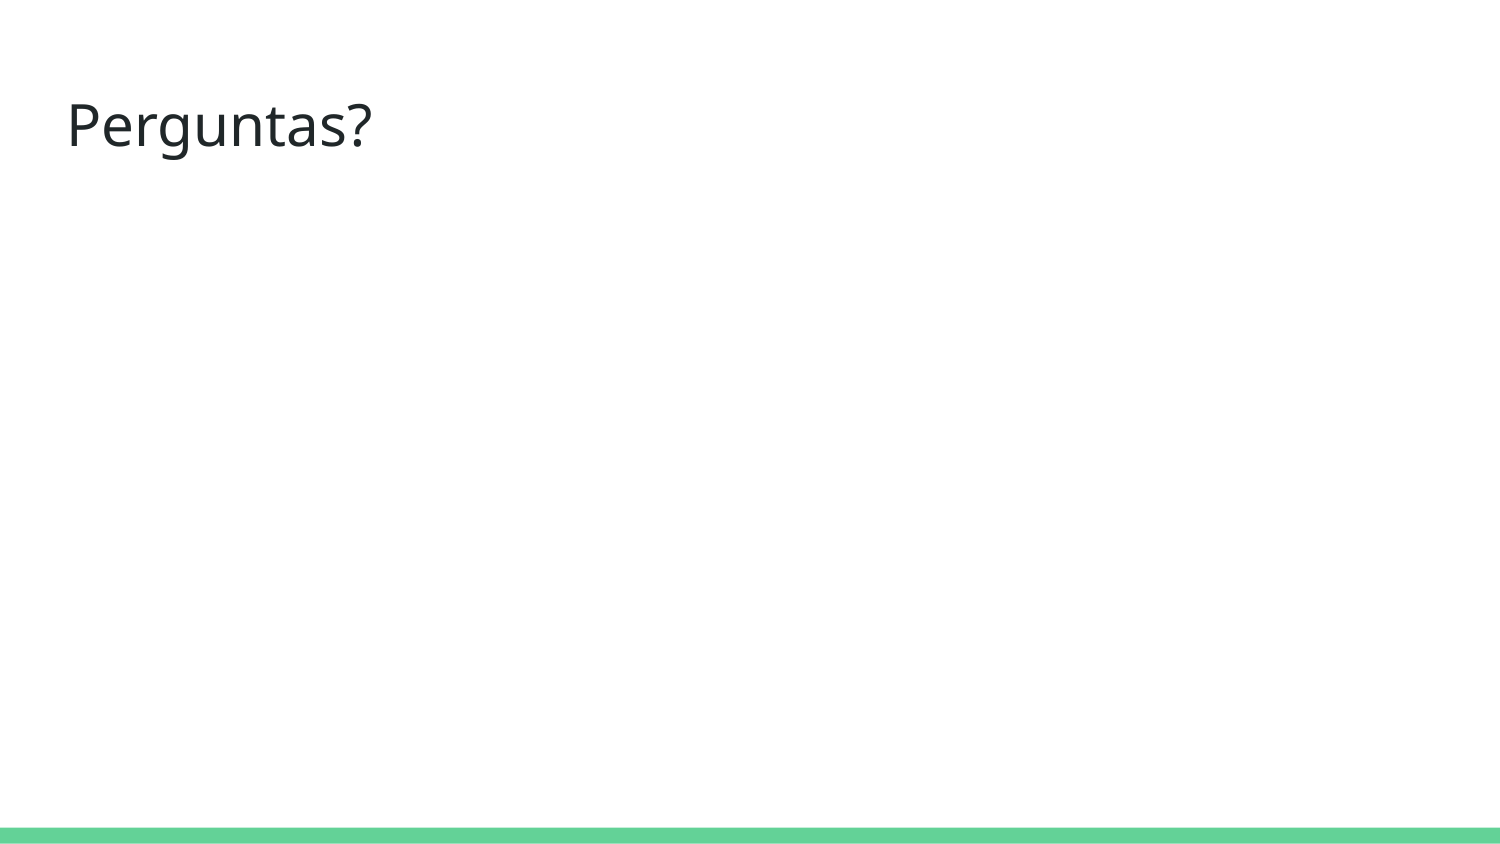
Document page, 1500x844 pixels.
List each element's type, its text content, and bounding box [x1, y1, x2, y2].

title Perguntas? [51, 72, 1449, 167]
